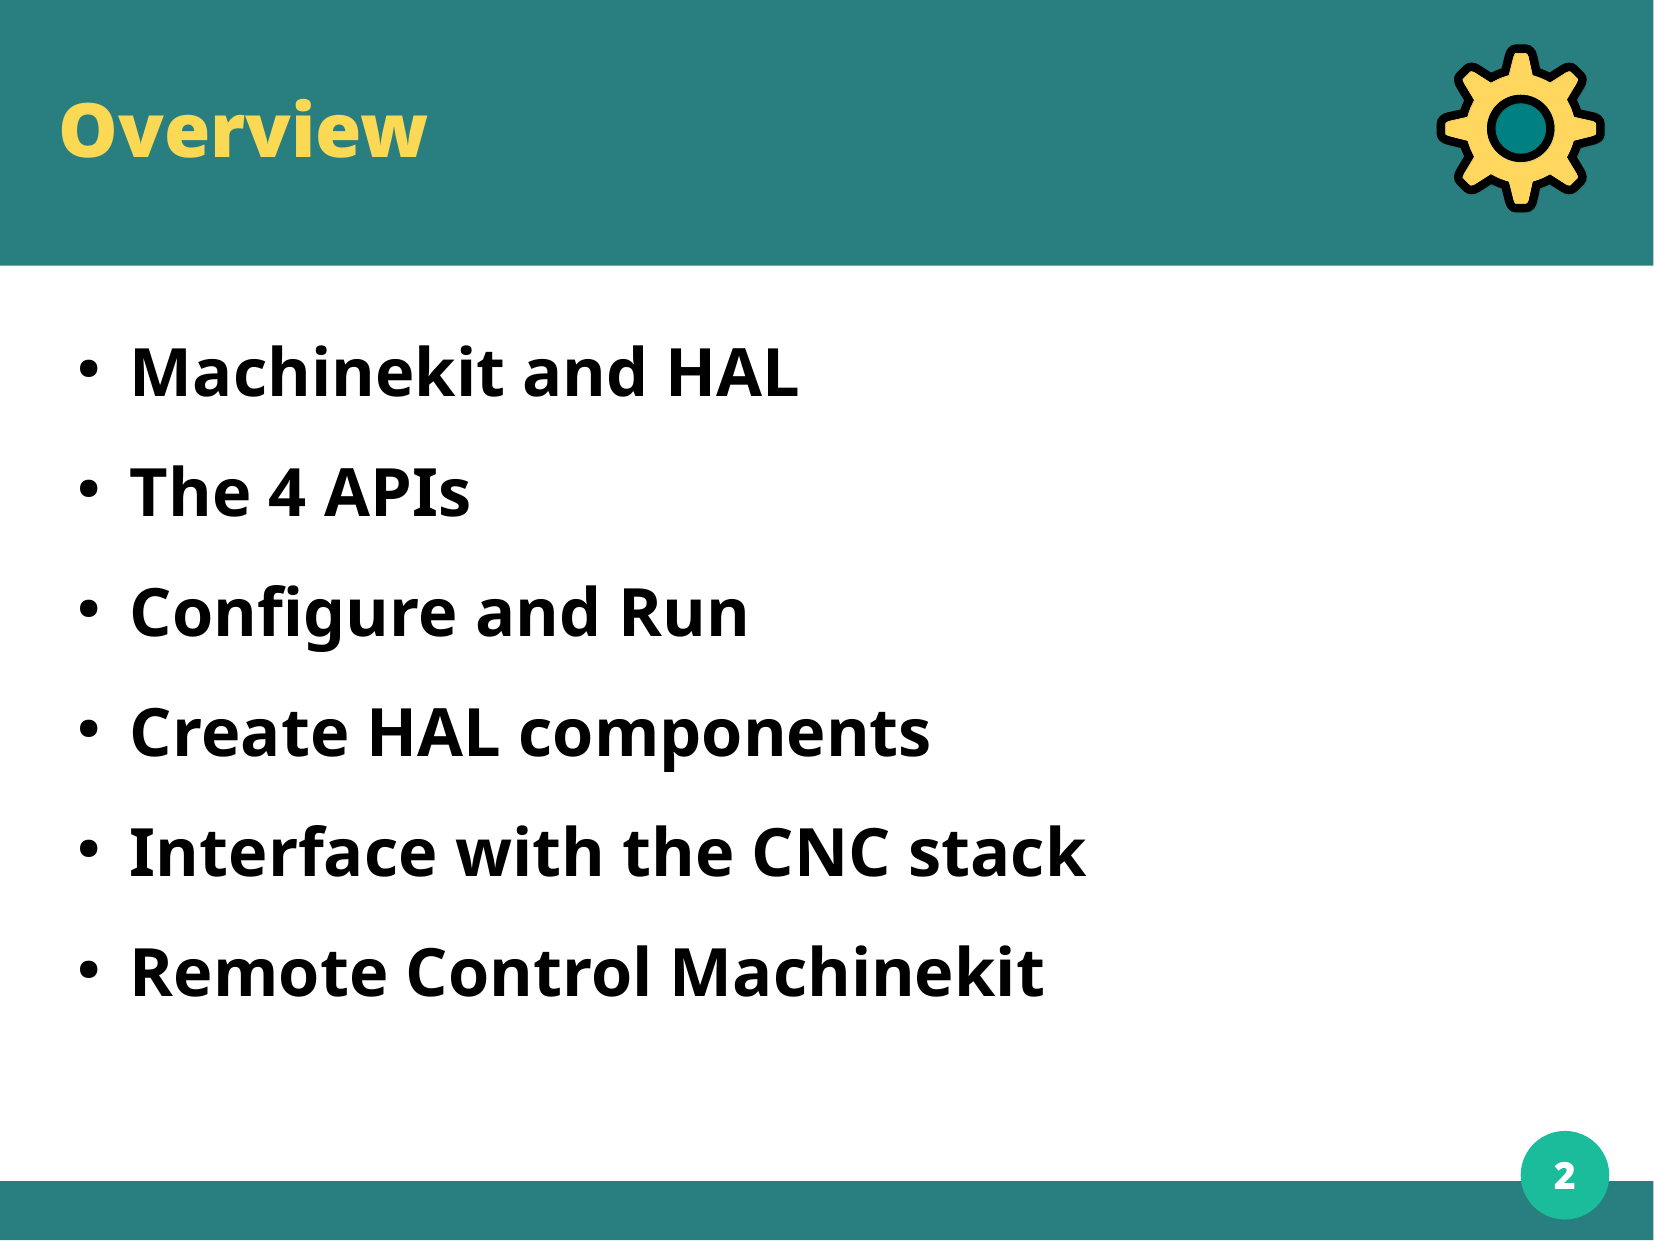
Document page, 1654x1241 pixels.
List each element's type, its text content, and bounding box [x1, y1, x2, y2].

title Overview [59, 49, 1595, 207]
list Machinekit and HAL The 4 APIs Configure and Run Create HAL components Interface with the CNC stack Remote Control Machinekit [59, 324, 1595, 1152]
